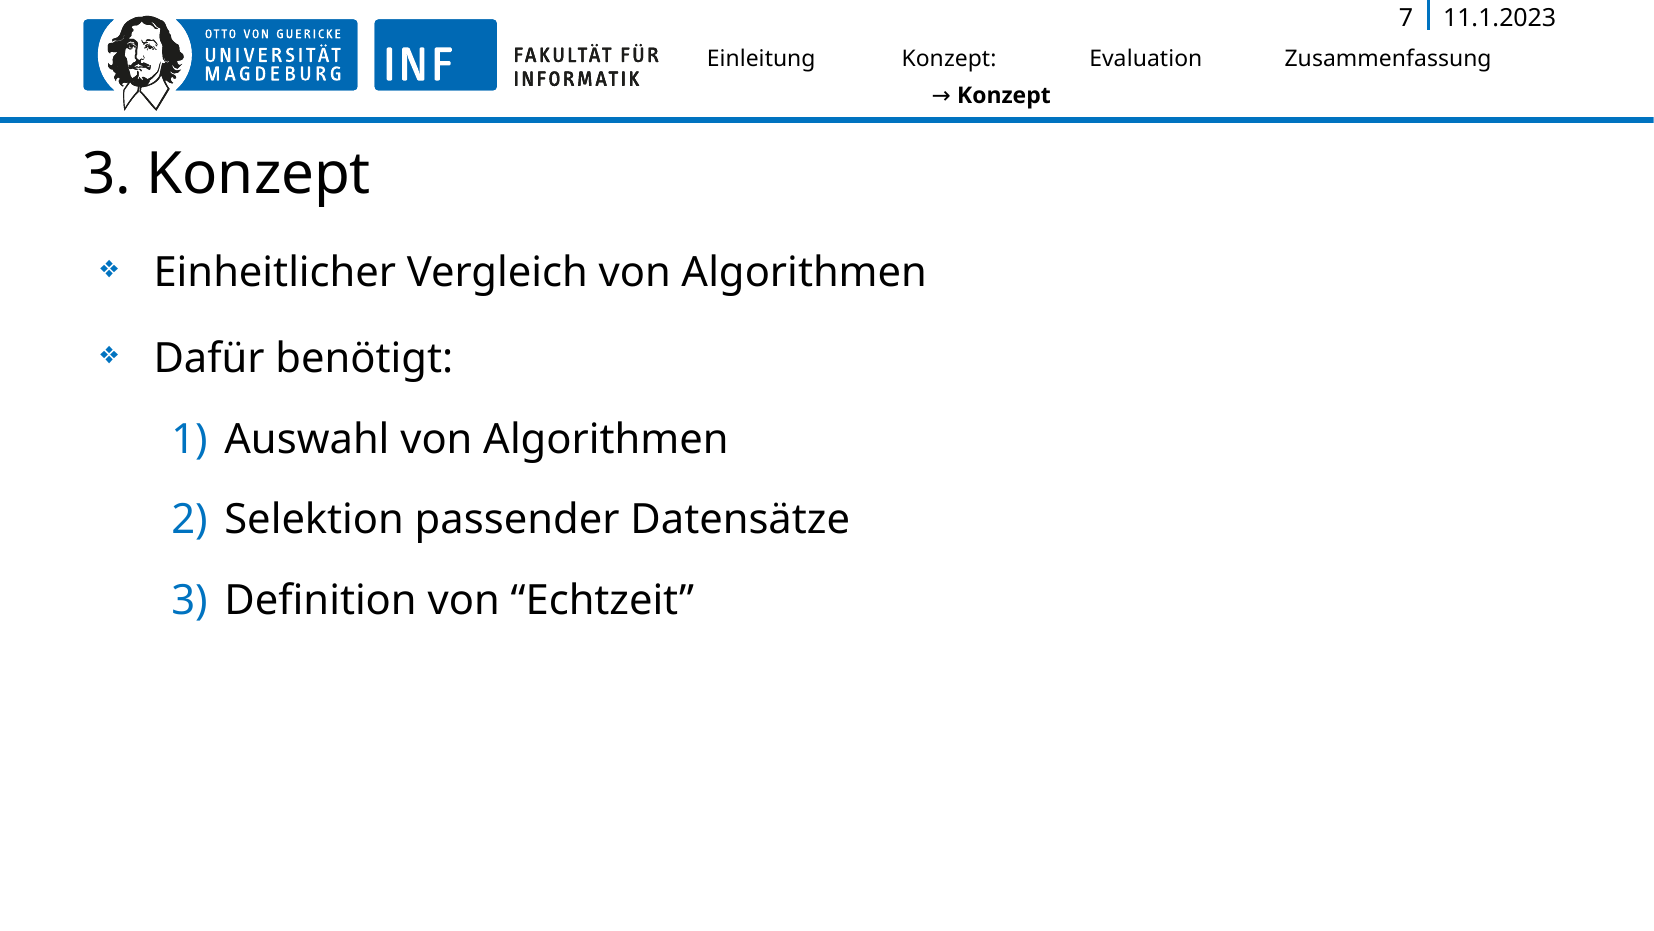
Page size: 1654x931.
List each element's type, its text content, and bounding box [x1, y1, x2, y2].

list Einheitlicher Vergleich von Algorithmen Dafür benötigt: Auswahl von Algorithmen Selektion passender Datensätze Definition von “Echtzeit” [82, 241, 1571, 781]
title 3. Konzept [82, 131, 1571, 211]
